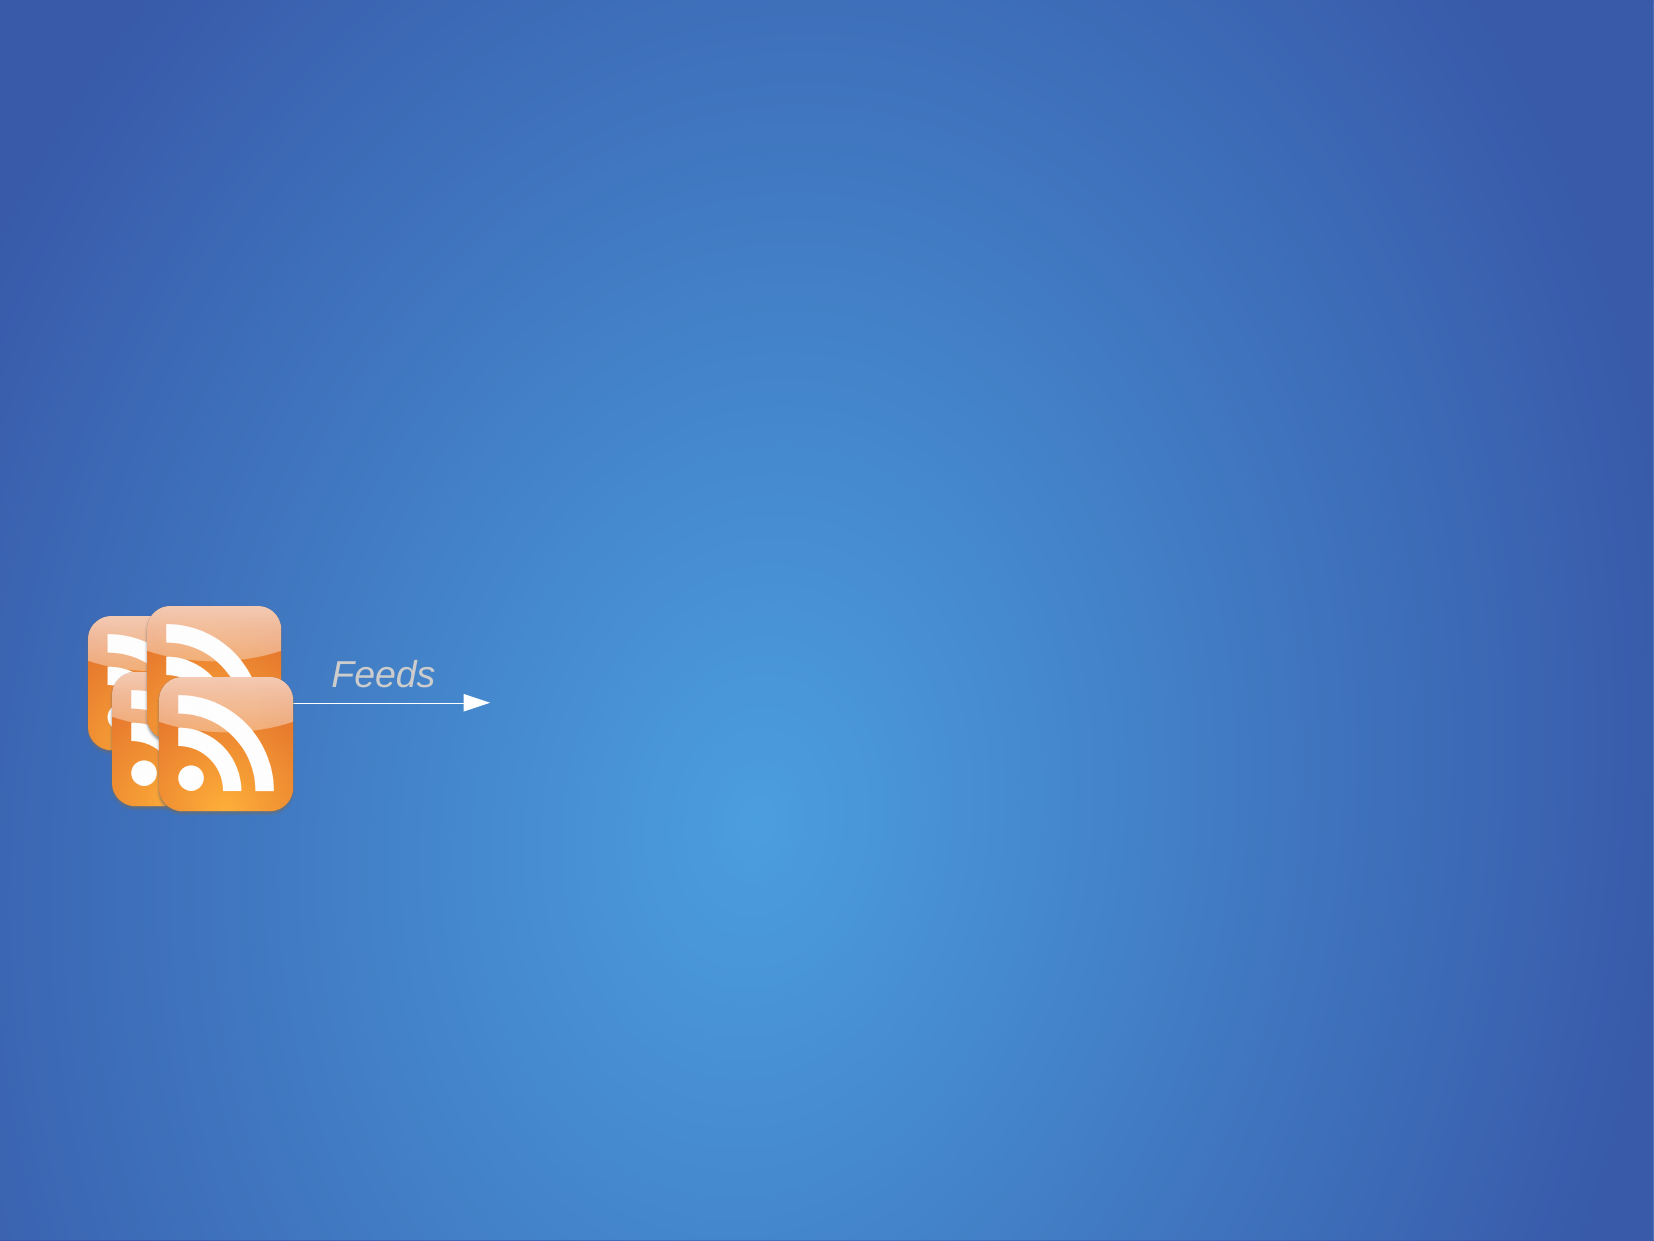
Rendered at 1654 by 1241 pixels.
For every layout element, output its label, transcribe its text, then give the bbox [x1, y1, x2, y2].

picture [0, 0, 1654, 1241]
text_box Feeds [316, 645, 473, 703]
